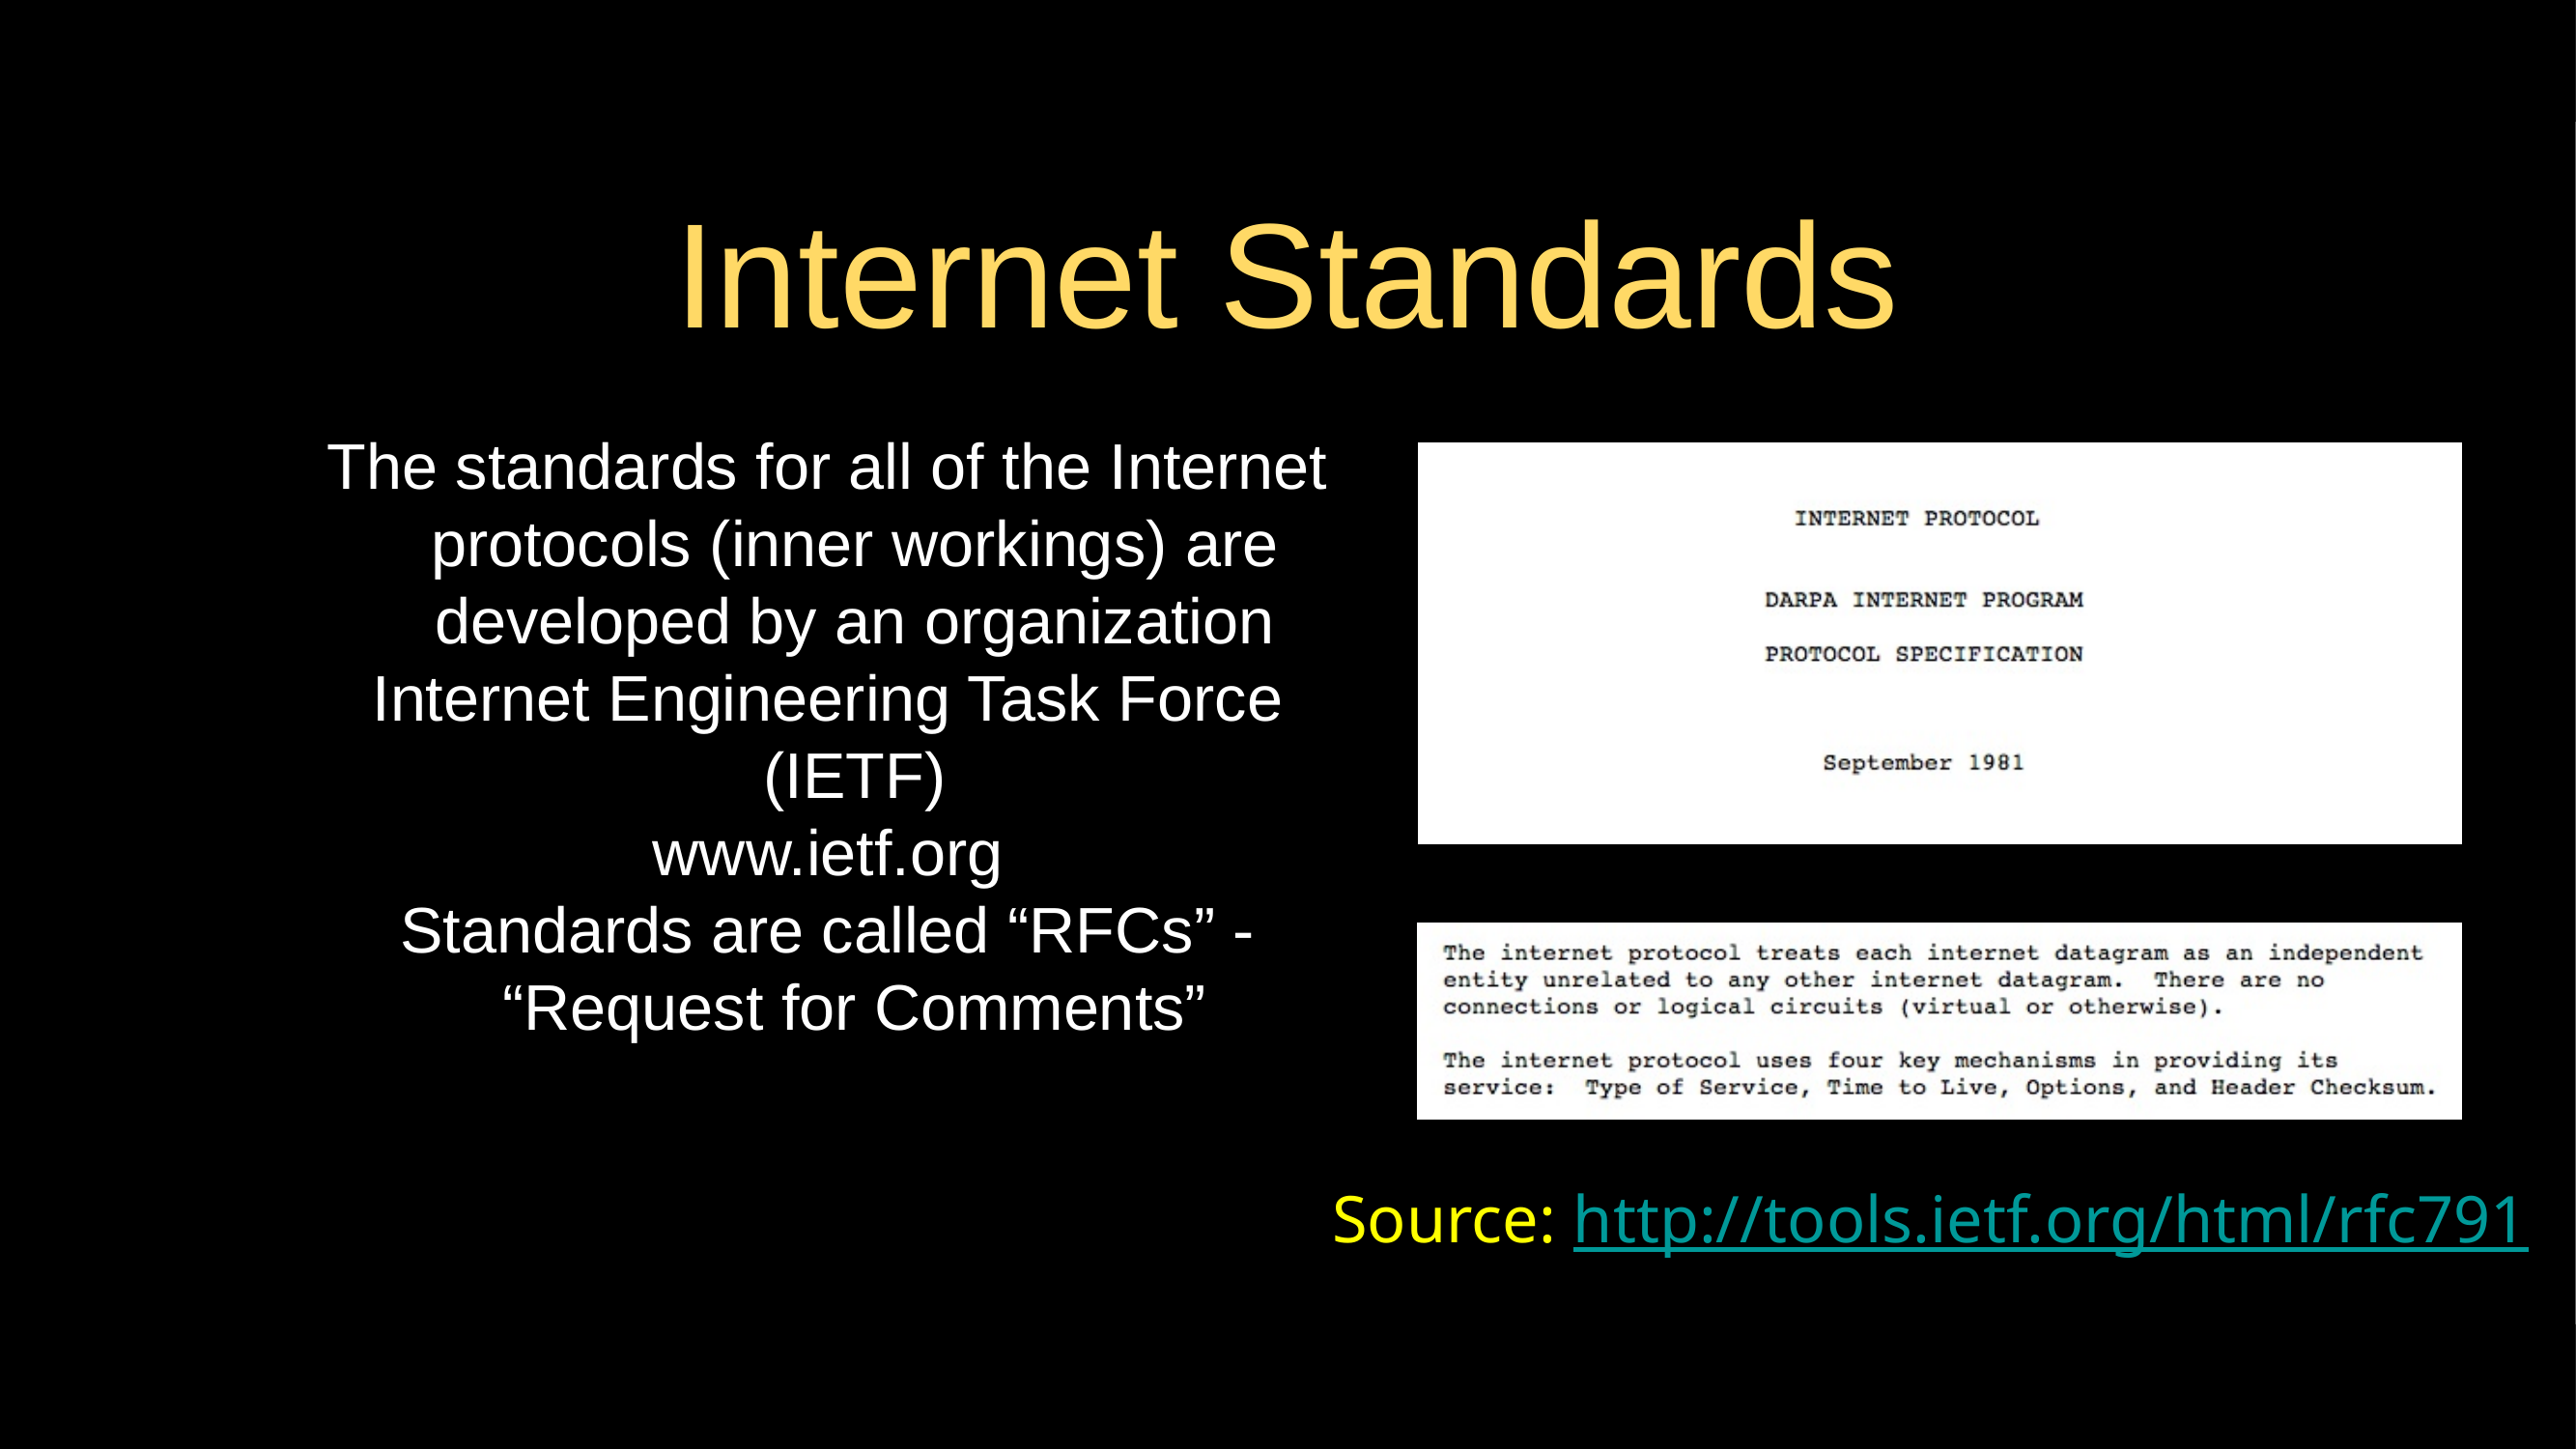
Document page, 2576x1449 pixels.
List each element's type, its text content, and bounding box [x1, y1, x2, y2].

title Internet Standards [183, 133, 2391, 403]
picture [1418, 442, 2462, 844]
list The standards for all of the Internet protocols (inner workings) are developed by an organization Internet Engineering Task Force (IETF) www.ietf.org Standards are called “RFCs” - “Request for Comments” [239, 411, 1352, 1261]
picture [1417, 923, 2462, 1120]
text_box Source: http://tools.ietf.org/html/rfc791 [1331, 1178, 2546, 1266]
